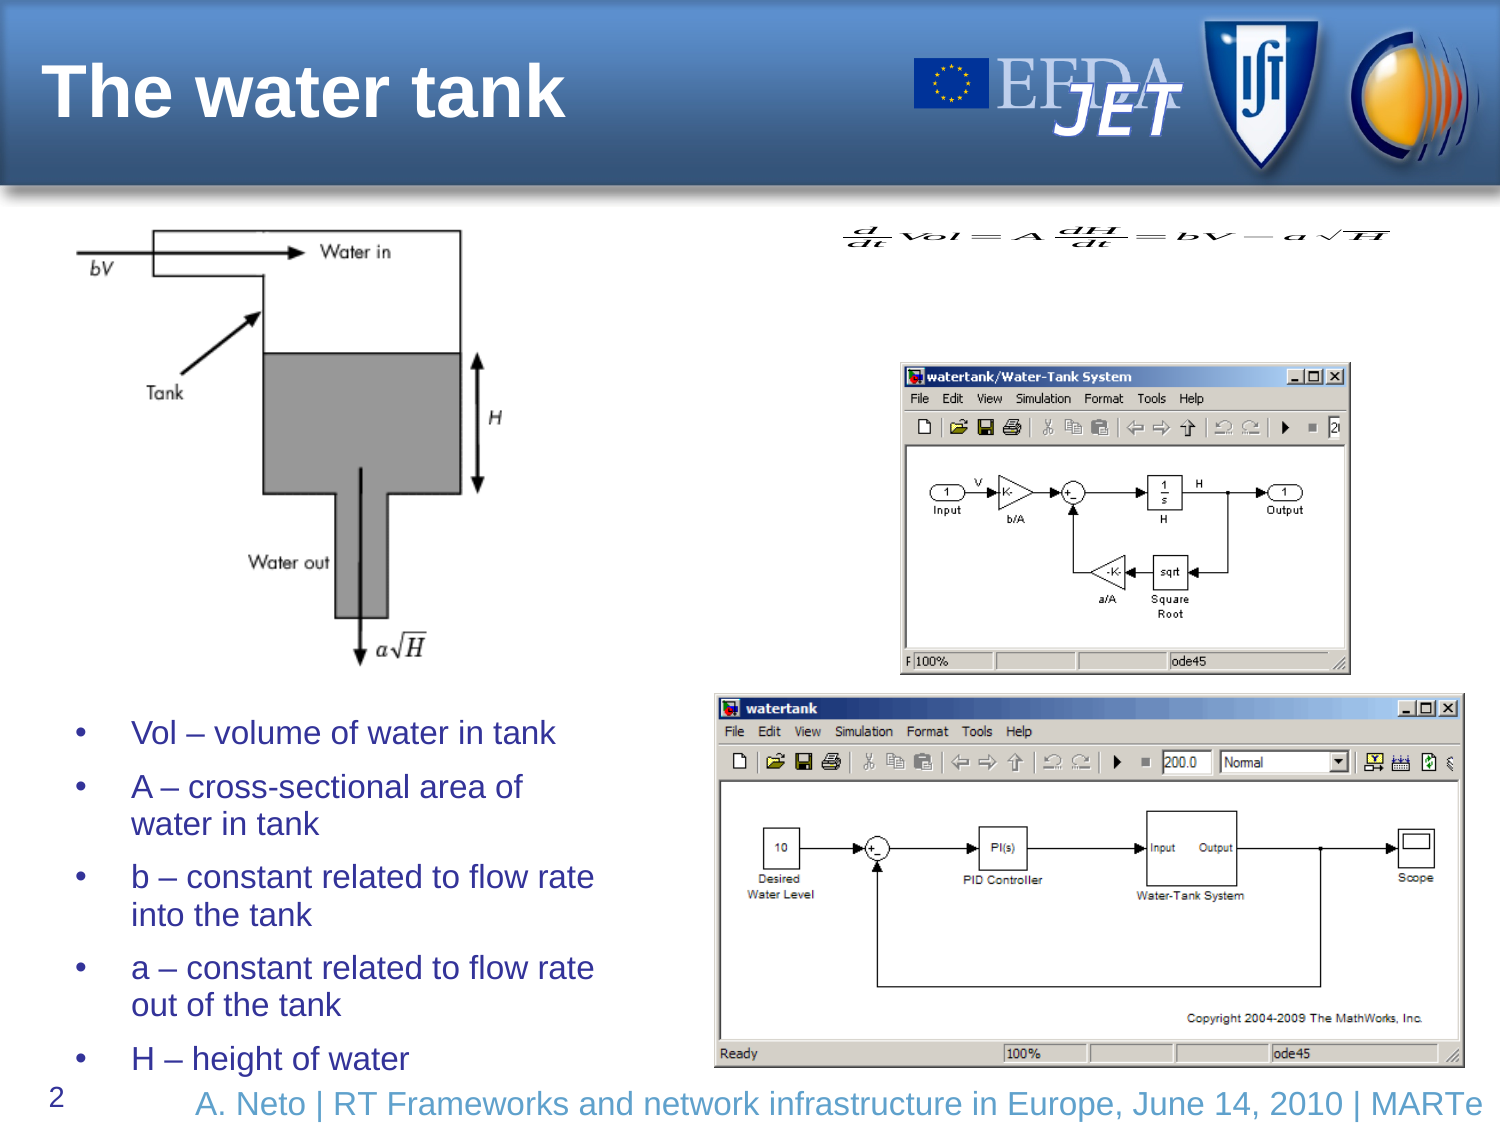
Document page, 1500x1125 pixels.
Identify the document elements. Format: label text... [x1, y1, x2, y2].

chart [827, 224, 1426, 349]
picture [75, 224, 516, 693]
list Vol – volume of water in tank A – cross-sectional area of water in tank b – constant related to flow rate into the tank a – constant related to flow rate out of the tank H – height of water [75, 712, 601, 1079]
picture [0, 0, 1500, 207]
picture [900, 362, 1351, 676]
title The water tank [41, 0, 1129, 188]
picture [714, 693, 1465, 1068]
